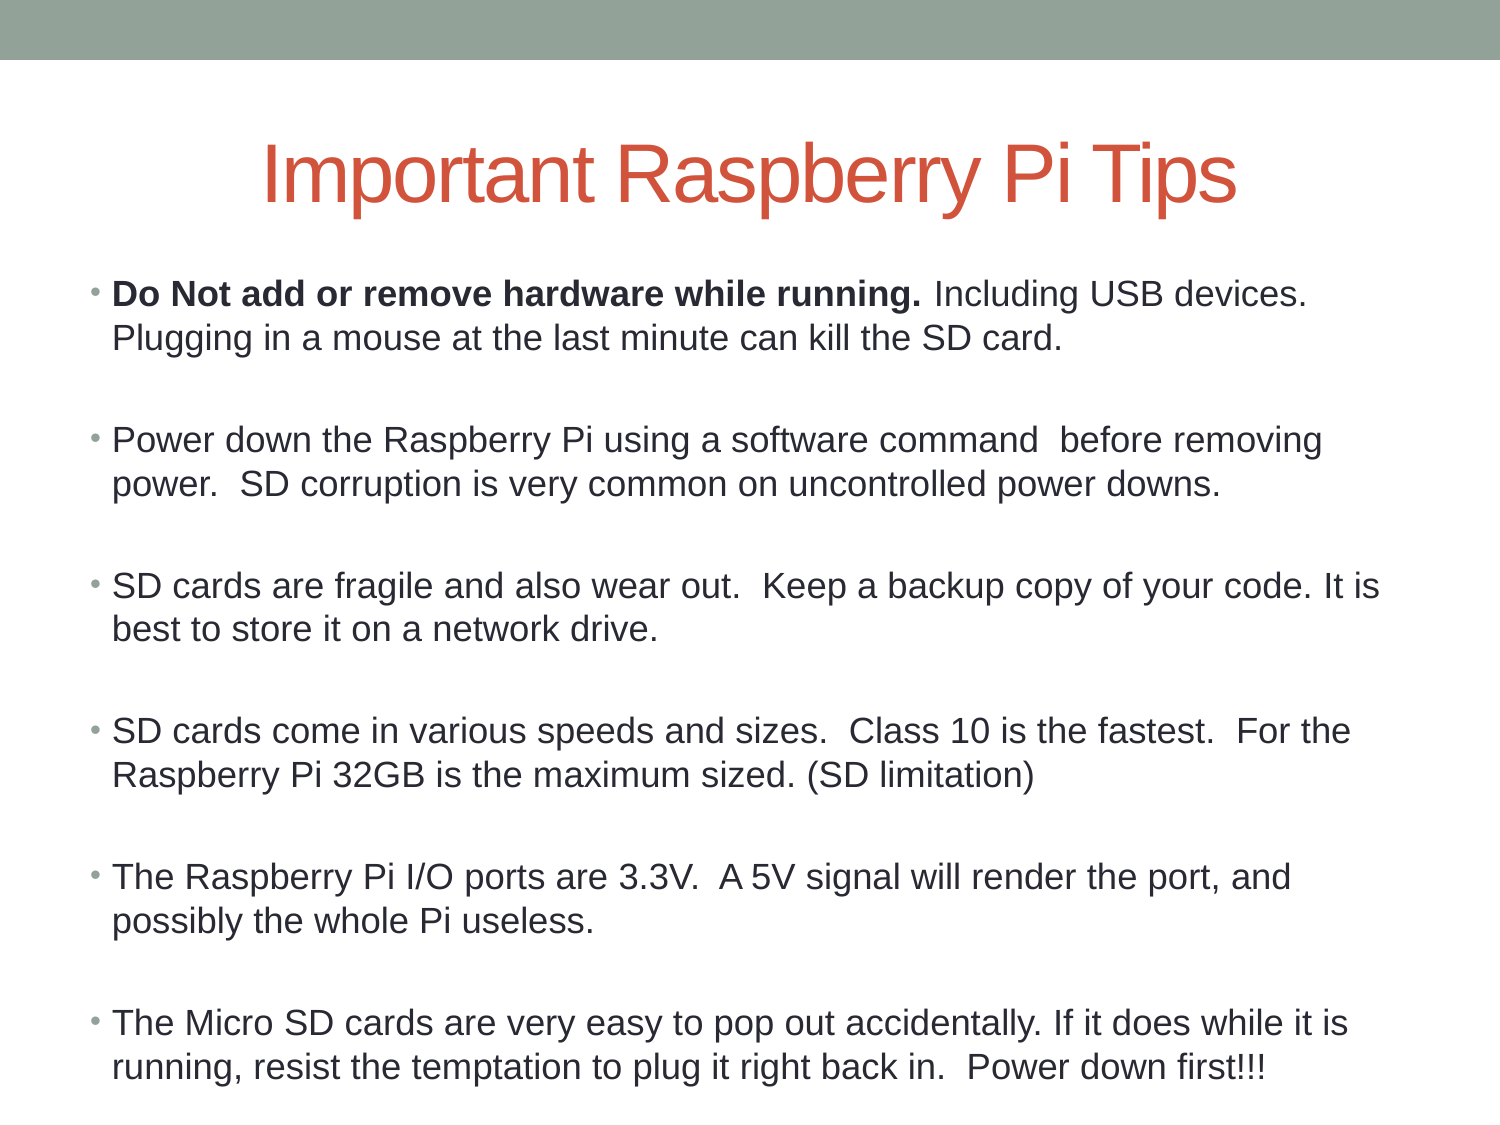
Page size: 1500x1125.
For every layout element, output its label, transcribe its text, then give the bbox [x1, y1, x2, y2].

title Important Raspberry Pi Tips [75, 87, 1425, 250]
list Do Not add or remove hardware while running. Including USB devices. Plugging in a mouse at the last minute can kill the SD card. Power down the Raspberry Pi using a software command before removing power. SD corruption is very common on uncontrolled power downs. SD cards are fragile and also wear out. Keep a backup copy of your code. It is best to store it on a network drive. SD cards come in various speeds and sizes. Class 10 is the fastest. For the Raspberry Pi 32GB is the maximum sized. (SD limitation) The Raspberry Pi I/O ports are 3.3V. A 5V signal will render the port, and possibly the whole Pi useless. The Micro SD cards are very easy to pop out accidentally. If it does while it is running, resist the temptation to plug it right back in. Power down first!!! [75, 262, 1425, 1100]
